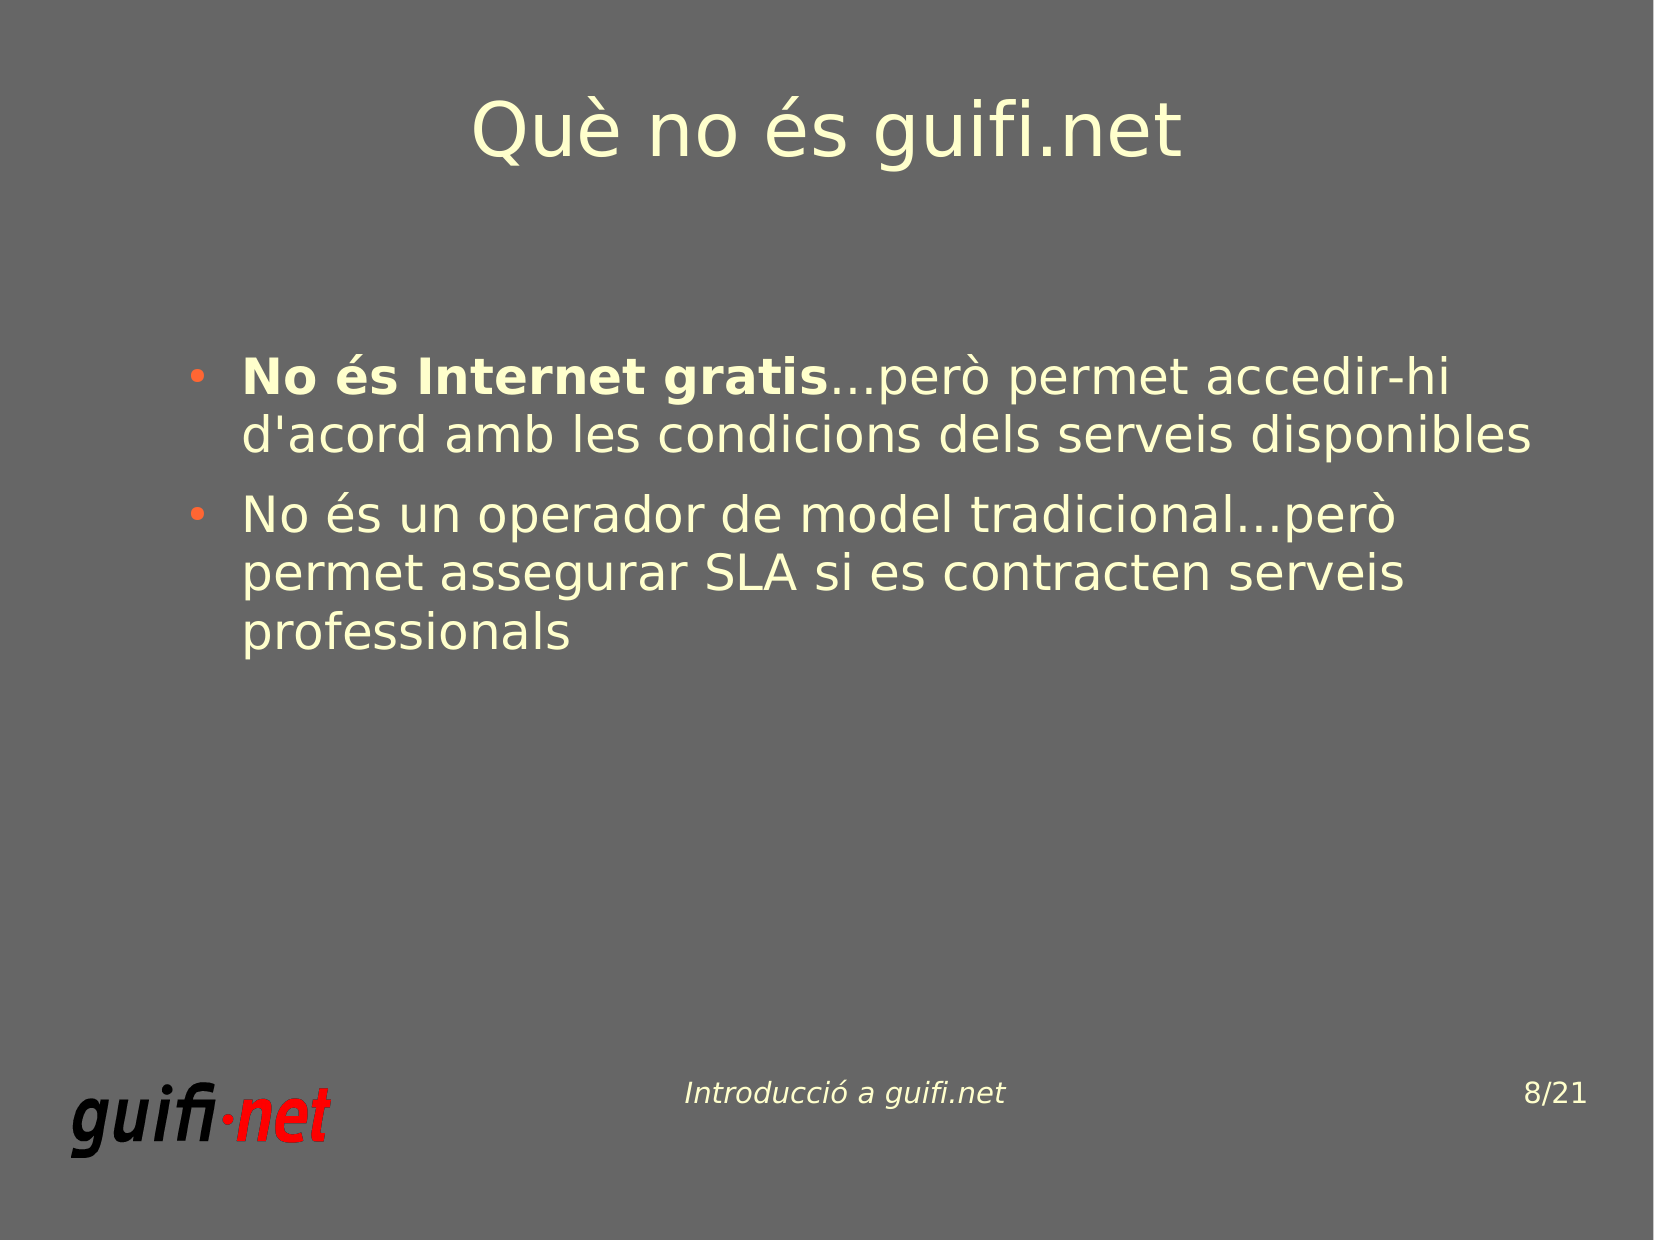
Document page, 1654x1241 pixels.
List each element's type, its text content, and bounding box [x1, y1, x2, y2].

title Què no és guifi.net [82, 49, 1571, 213]
picture [71, 1082, 331, 1158]
list No és Internet gratis...però permet accedir-hi d'acord amb les condicions dels serveis disponibles No és un operador de model tradicional...però permet assegurar SLA si es contracten serveis professionals [118, 248, 1571, 1045]
